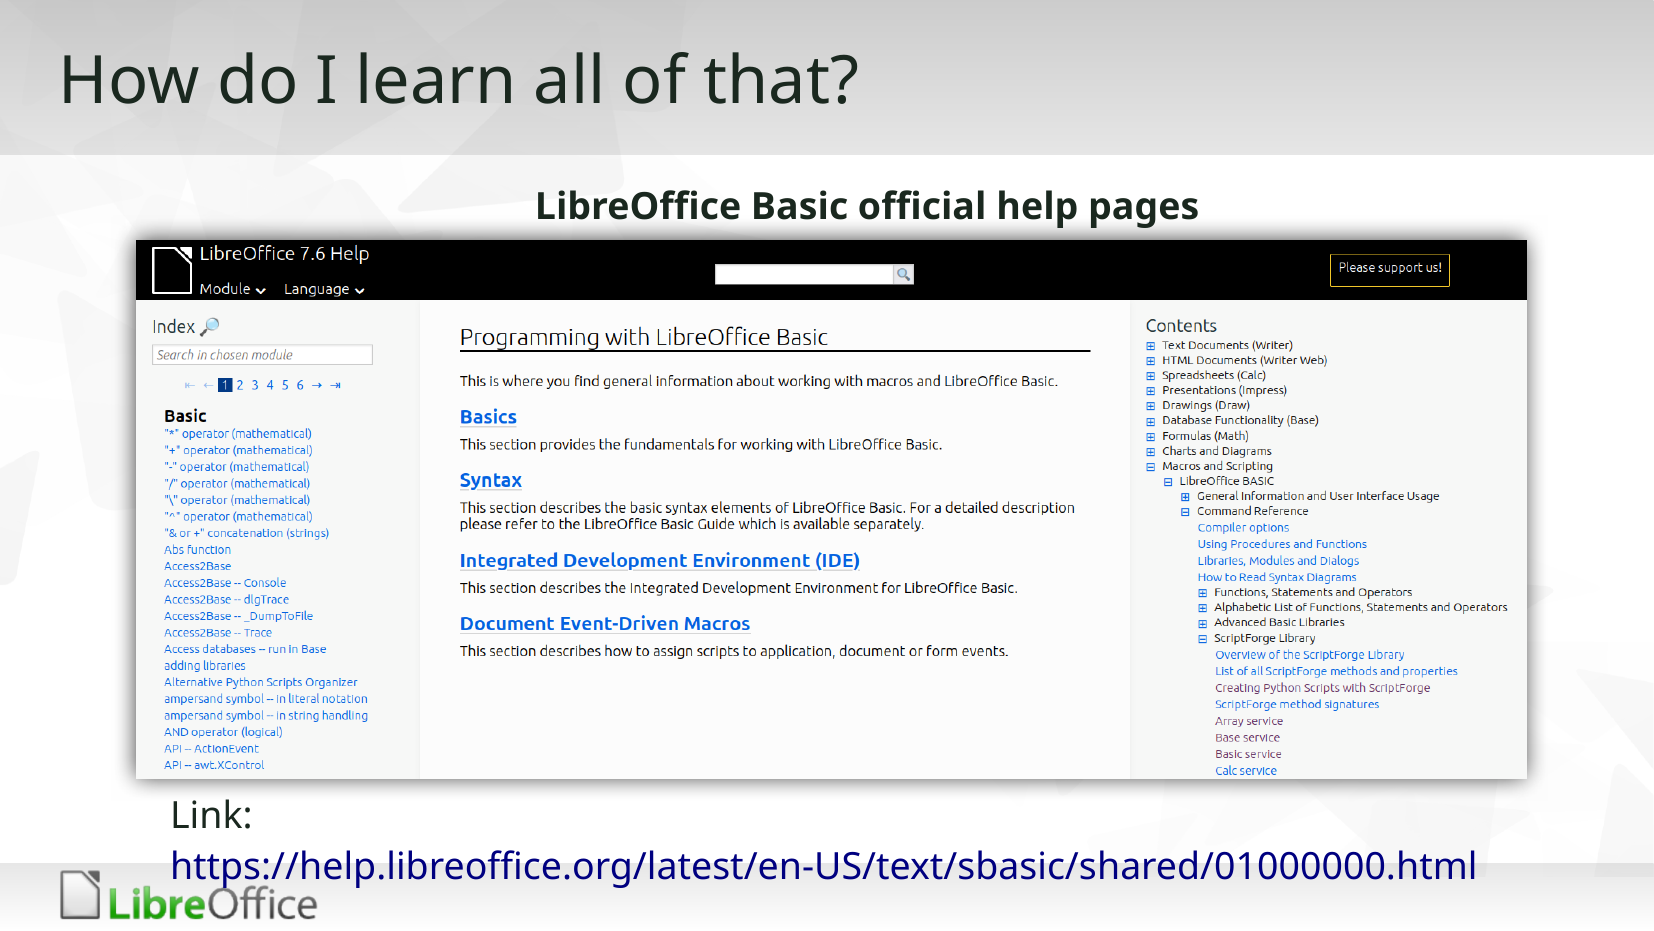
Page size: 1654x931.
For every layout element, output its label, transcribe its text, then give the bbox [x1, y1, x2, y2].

picture [1326, 855, 1337, 877]
text_box Link: https://help.libreoffice.org/latest/en-US/text/sbasic/shared/01000000.html [155, 781, 1508, 841]
picture [1262, 855, 1273, 877]
picture [1451, 861, 1461, 877]
picture [1182, 861, 1194, 877]
picture [1438, 861, 1448, 877]
picture [1402, 861, 1413, 877]
picture [1283, 855, 1294, 877]
picture [1219, 855, 1230, 877]
picture [1125, 869, 1135, 877]
title How do I learn all of that? [59, 22, 1595, 133]
picture [328, 870, 337, 876]
picture [1003, 869, 1013, 877]
picture [0, 0, 1654, 877]
picture [1161, 861, 1171, 867]
picture [41, 851, 337, 931]
text_box LibreOffice Basic official help pages [519, 172, 1143, 233]
picture [328, 861, 337, 867]
picture [916, 872, 924, 877]
picture [1103, 861, 1114, 877]
picture [1369, 855, 1380, 877]
picture [1348, 855, 1359, 877]
picture [981, 861, 993, 877]
picture [1305, 855, 1316, 877]
